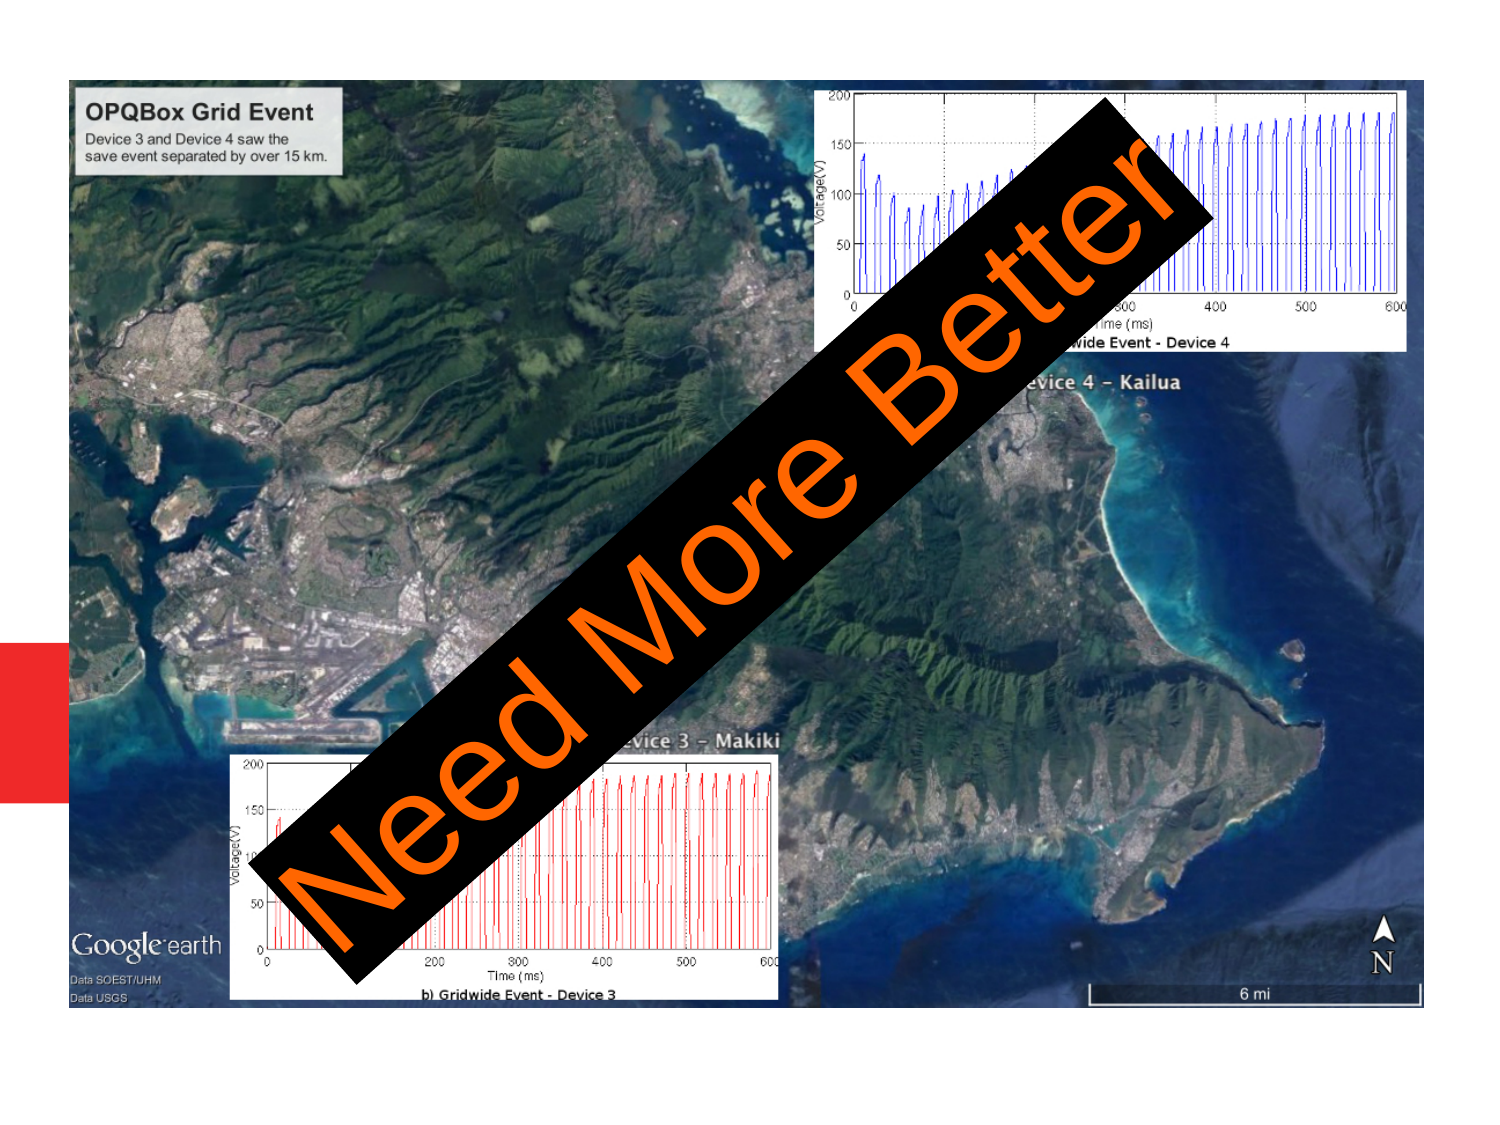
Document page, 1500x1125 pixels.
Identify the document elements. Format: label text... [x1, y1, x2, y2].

text_box Need More Better [222, 66, 1233, 999]
picture [69, 80, 1424, 1008]
